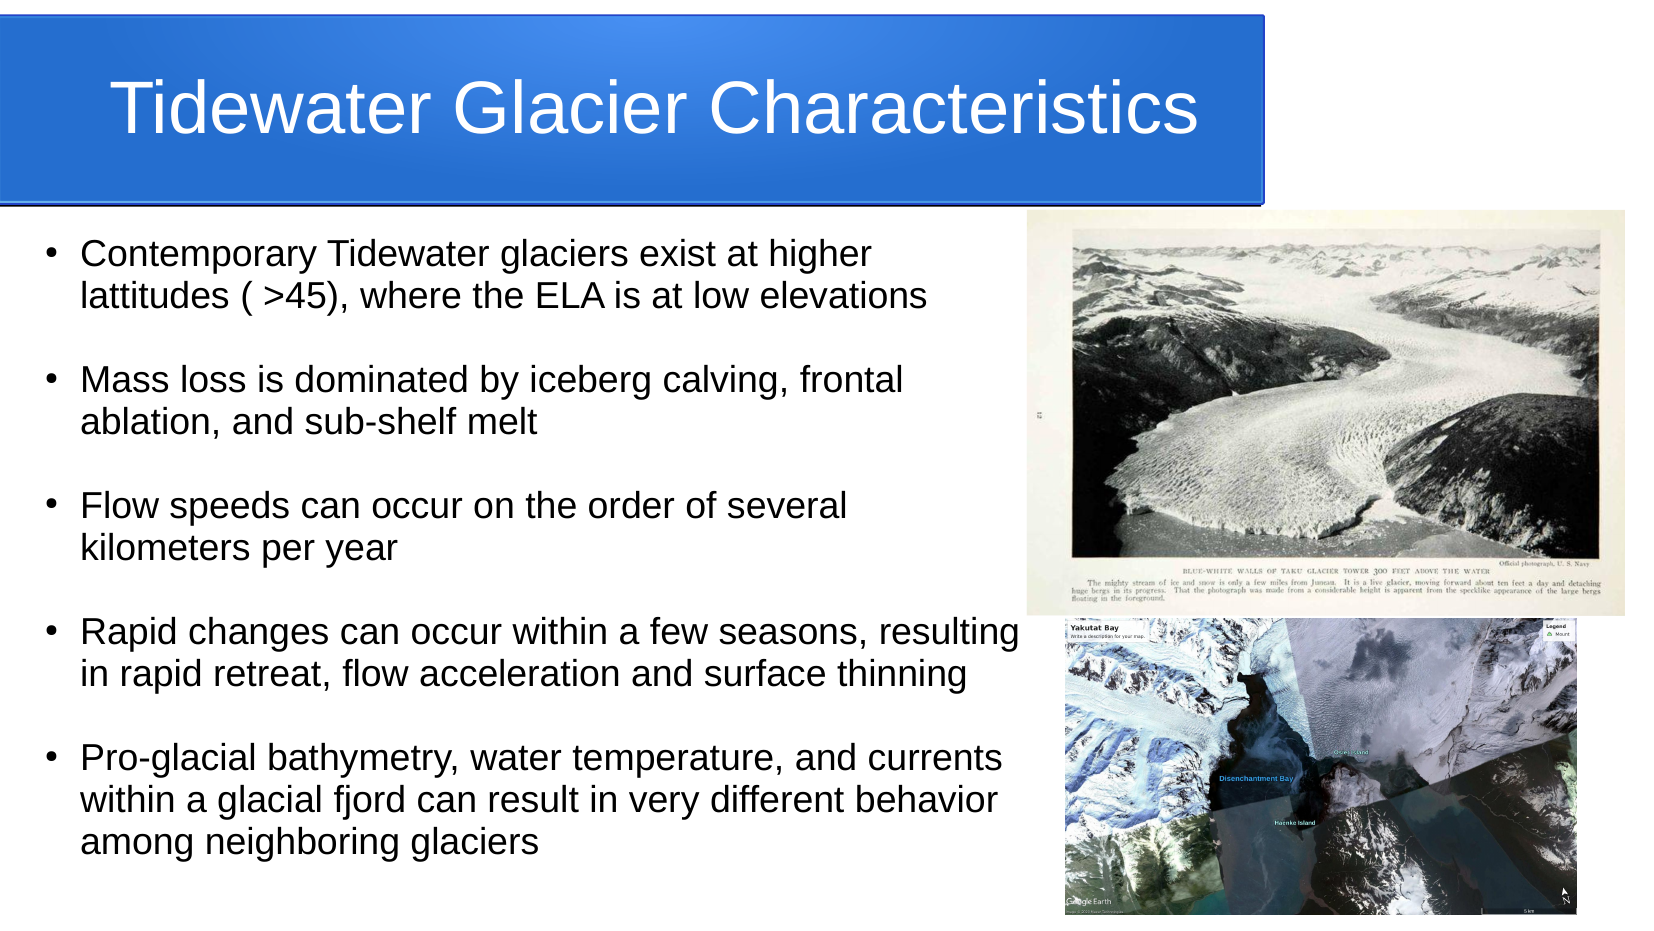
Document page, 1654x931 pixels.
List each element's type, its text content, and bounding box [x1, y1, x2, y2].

text_box Contemporary Tidewater glaciers exist at higher lattitudes ( >45), where the ELA is at low elevations Mass loss is dominated by iceberg calving, frontal ablation, and sub-shelf melt Flow speeds can occur on the order of several kilometers per year Rapid changes can occur within a few seasons, resulting in rapid retreat, flow acceleration and surface thinning Pro-glacial bathymetry, water temperature, and currents within a glacial fjord can result in very different behavior among neighboring glaciers [30, 225, 1036, 912]
picture [1026, 210, 1625, 616]
title Tidewater Glacier Characteristics [82, 24, 1216, 191]
picture [1065, 618, 1577, 916]
